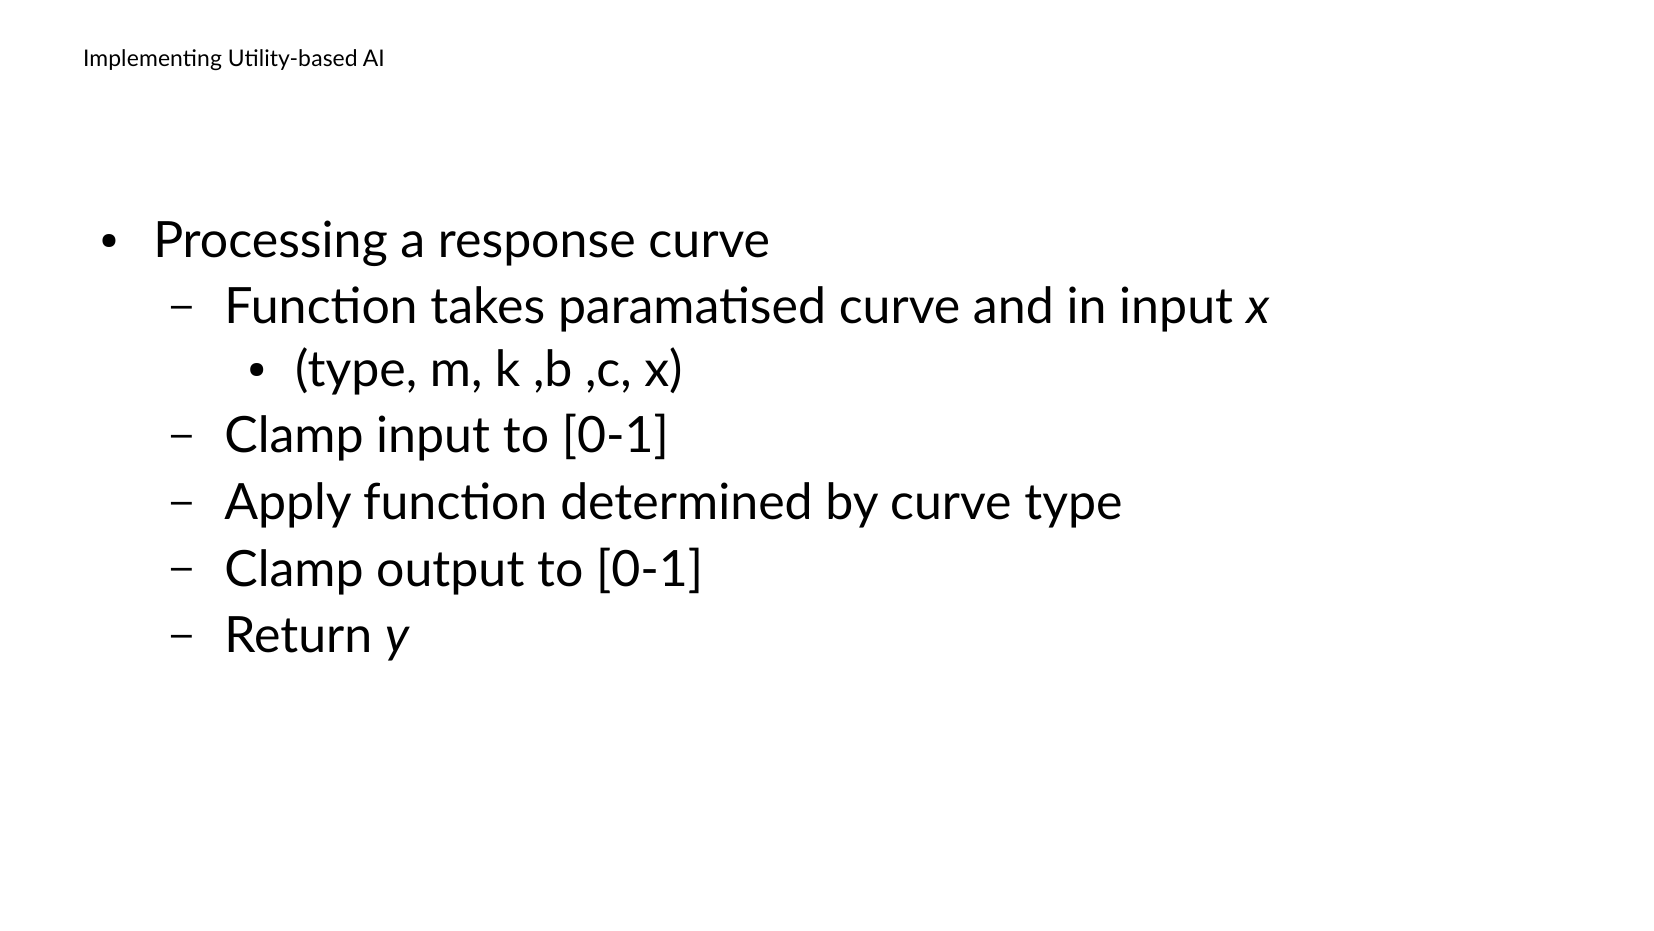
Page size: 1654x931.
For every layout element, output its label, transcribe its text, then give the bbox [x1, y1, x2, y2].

title Implementing Utility-based AI [83, 0, 1571, 119]
list Processing a response curve Function takes paramatised curve and in input x (type, m, k ,b ,c, x) Clamp input to [0-1] Apply function determined by curve type Clamp output to [0-1] Return y [82, 217, 1571, 839]
